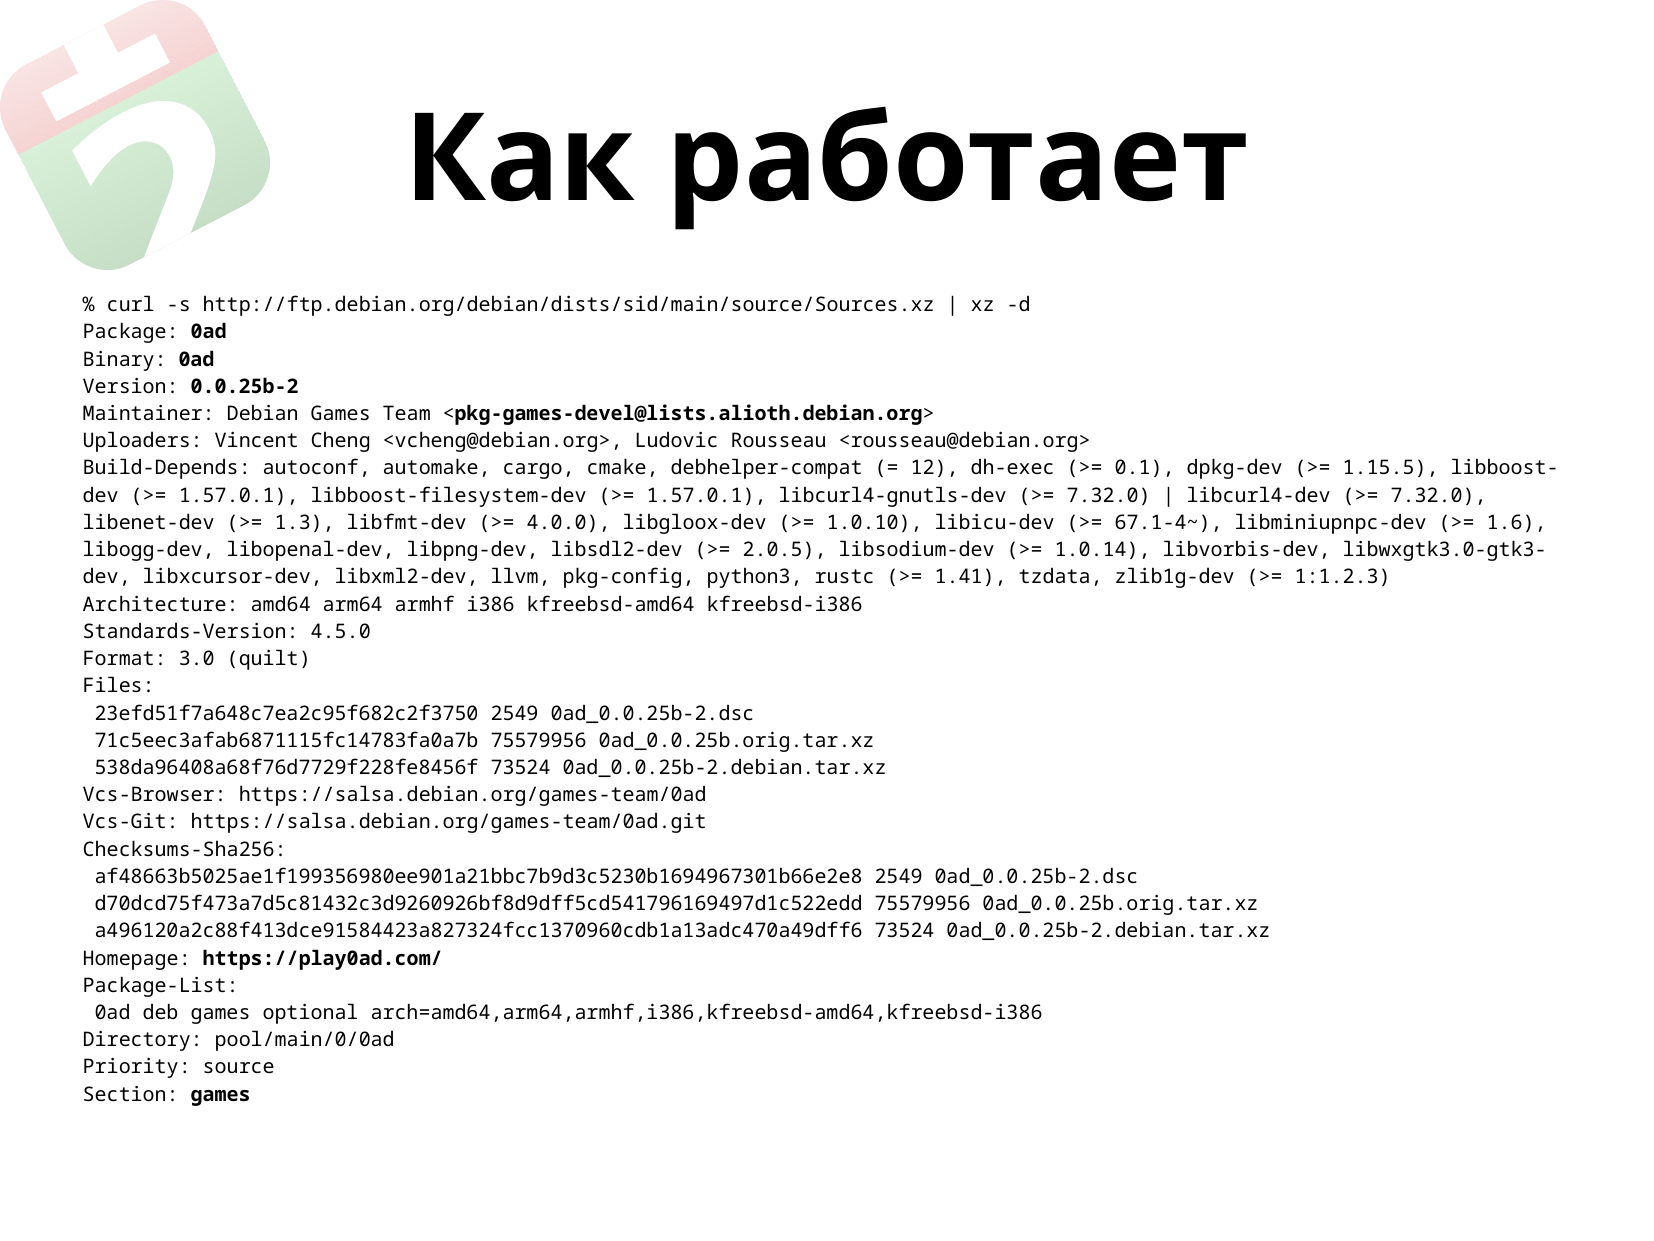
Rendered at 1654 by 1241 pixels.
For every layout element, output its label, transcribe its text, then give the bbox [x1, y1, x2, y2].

list % curl -s http://ftp.debian.org/debian/dists/sid/main/source/Sources.xz | xz -d Package: 0ad Binary: 0ad Version: 0.0.25b-2 Maintainer: Debian Games Team <pkg-games-devel@lists.alioth.debian.org> Uploaders: Vincent Cheng <vcheng@debian.org>, Ludovic Rousseau <rousseau@debian.org> Build-Depends: autoconf, automake, cargo, cmake, debhelper-compat (= 12), dh-exec (>= 0.1), dpkg-dev (>= 1.15.5), libboost-dev (>= 1.57.0.1), libboost-filesystem-dev (>= 1.57.0.1), libcurl4-gnutls-dev (>= 7.32.0) | libcurl4-dev (>= 7.32.0), libenet-dev (>= 1.3), libfmt-dev (>= 4.0.0), libgloox-dev (>= 1.0.10), libicu-dev (>= 67.1-4~), libminiupnpc-dev (>= 1.6), libogg-dev, libopenal-dev, libpng-dev, libsdl2-dev (>= 2.0.5), libsodium-dev (>= 1.0.14), libvorbis-dev, libwxgtk3.0-gtk3-dev, libxcursor-dev, libxml2-dev, llvm, pkg-config, python3, rustc (>= 1.41), tzdata, zlib1g-dev (>= 1:1.2.3) Architecture: amd64 arm64 armhf i386 kfreebsd-amd64 kfreebsd-i386 Standards-Version: 4.5.0 Format: 3.0 (quilt) Files: 23efd51f7a648c7ea2c95f682c2f3750 2549 0ad_0.0.25b-2.dsc 71c5eec3afab6871115fc14783fa0a7b 75579956 0ad_0.0.25b.orig.tar.xz 538da96408a68f76d7729f228fe8456f 73524 0ad_0.0.25b-2.debian.tar.xz Vcs-Browser: https://salsa.debian.org/games-team/0ad Vcs-Git: https://salsa.debian.org/games-team/0ad.git Checksums-Sha256: af48663b5025ae1f199356980ee901a21bbc7b9d3c5230b1694967301b66e2e8 2549 0ad_0.0.25b-2.dsc d70dcd75f473a7d5c81432c3d9260926bf8d9dff5cd541796169497d1c522edd 75579956 0ad_0.0.25b.orig.tar.xz a496120a2c88f413dce91584423a827324fcc1370960cdb1a13adc470a49dff6 73524 0ad_0.0.25b-2.debian.tar.xz Homepage: https://play0ad.com/ Package-List: 0ad deb games optional arch=amd64,arm64,armhf,i386,kfreebsd-amd64,kfreebsd-i386 Directory: pool/main/0/0ad Priority: source Section: games [82, 290, 1571, 1155]
title Как работает [82, 49, 1571, 257]
